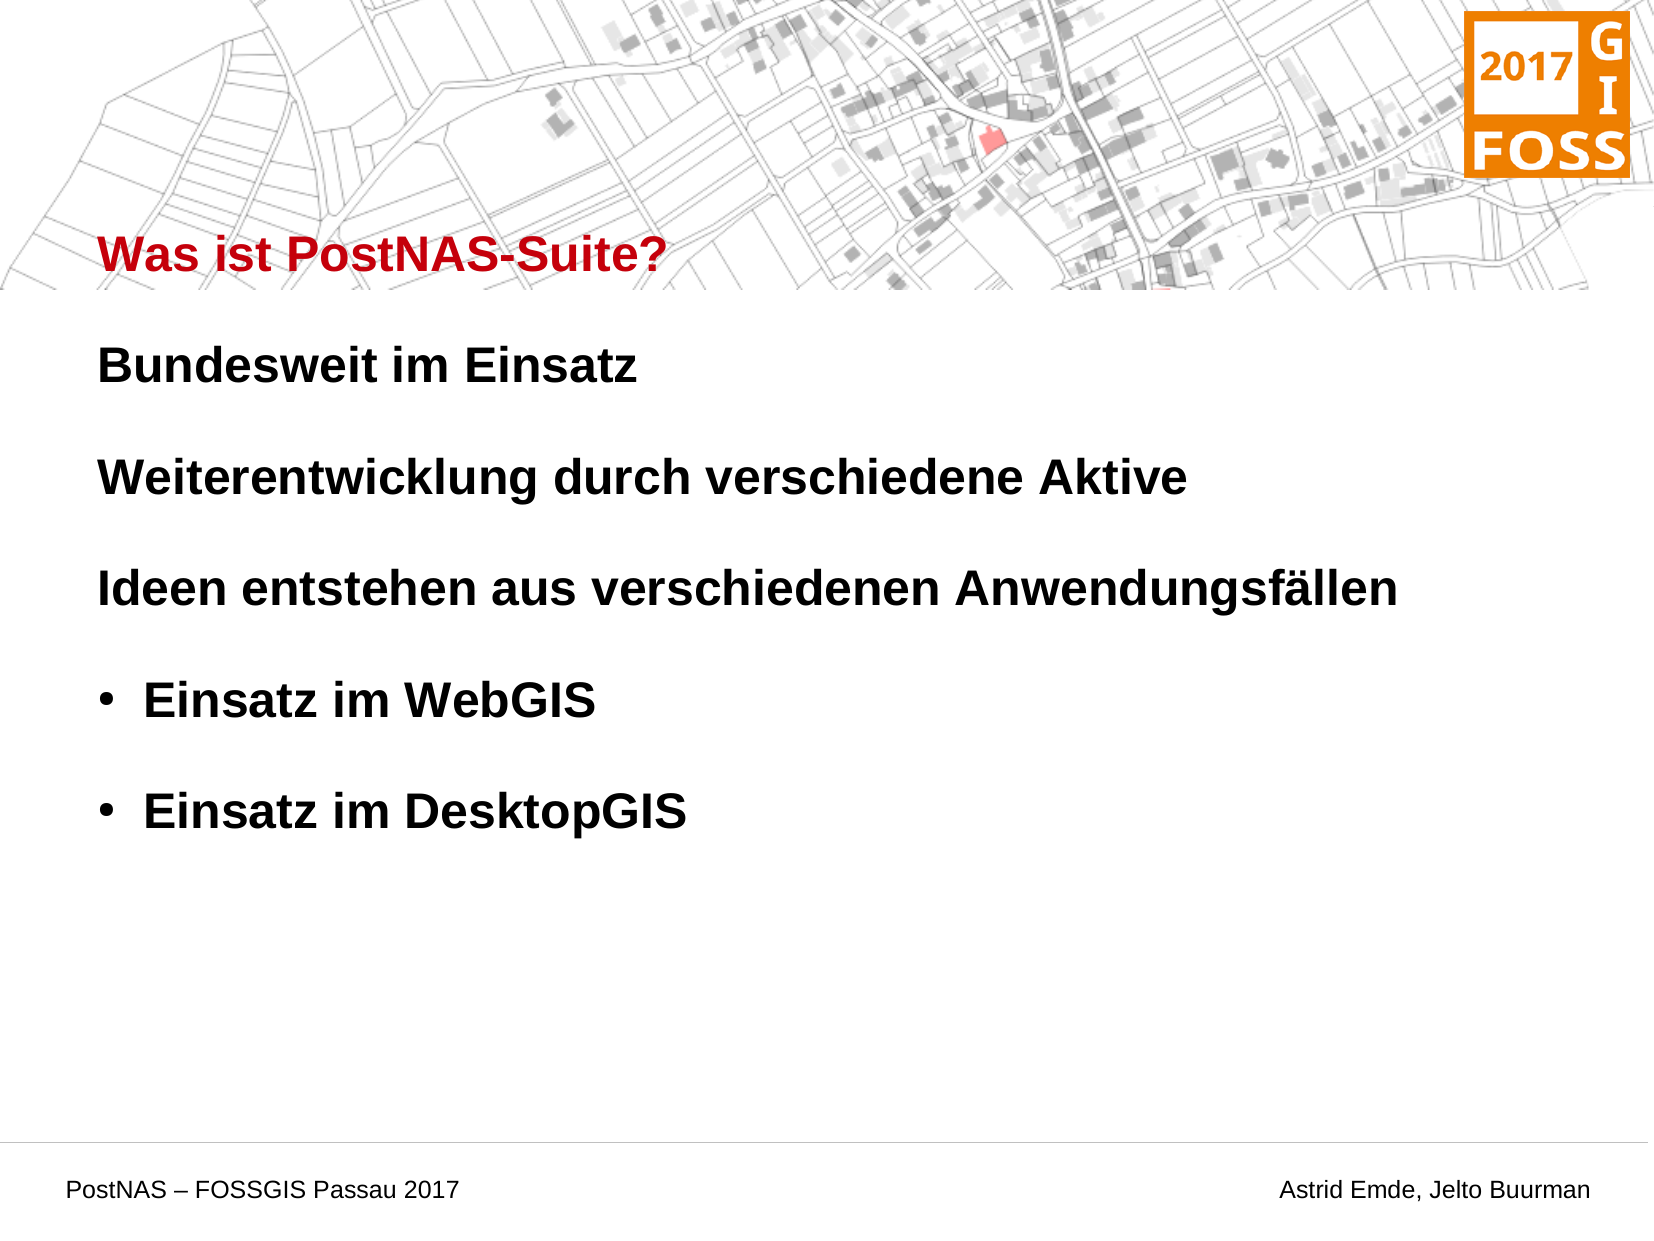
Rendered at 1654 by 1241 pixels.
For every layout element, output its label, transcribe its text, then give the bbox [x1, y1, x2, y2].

text_box Was ist PostNAS-Suite? Bundesweit im Einsatz Weiterentwicklung durch verschiedene Aktive Ideen entstehen aus verschiedenen Anwendungsfällen Einsatz im WebGIS Einsatz im DesktopGIS [82, 218, 1595, 1046]
picture [1464, 11, 1630, 178]
